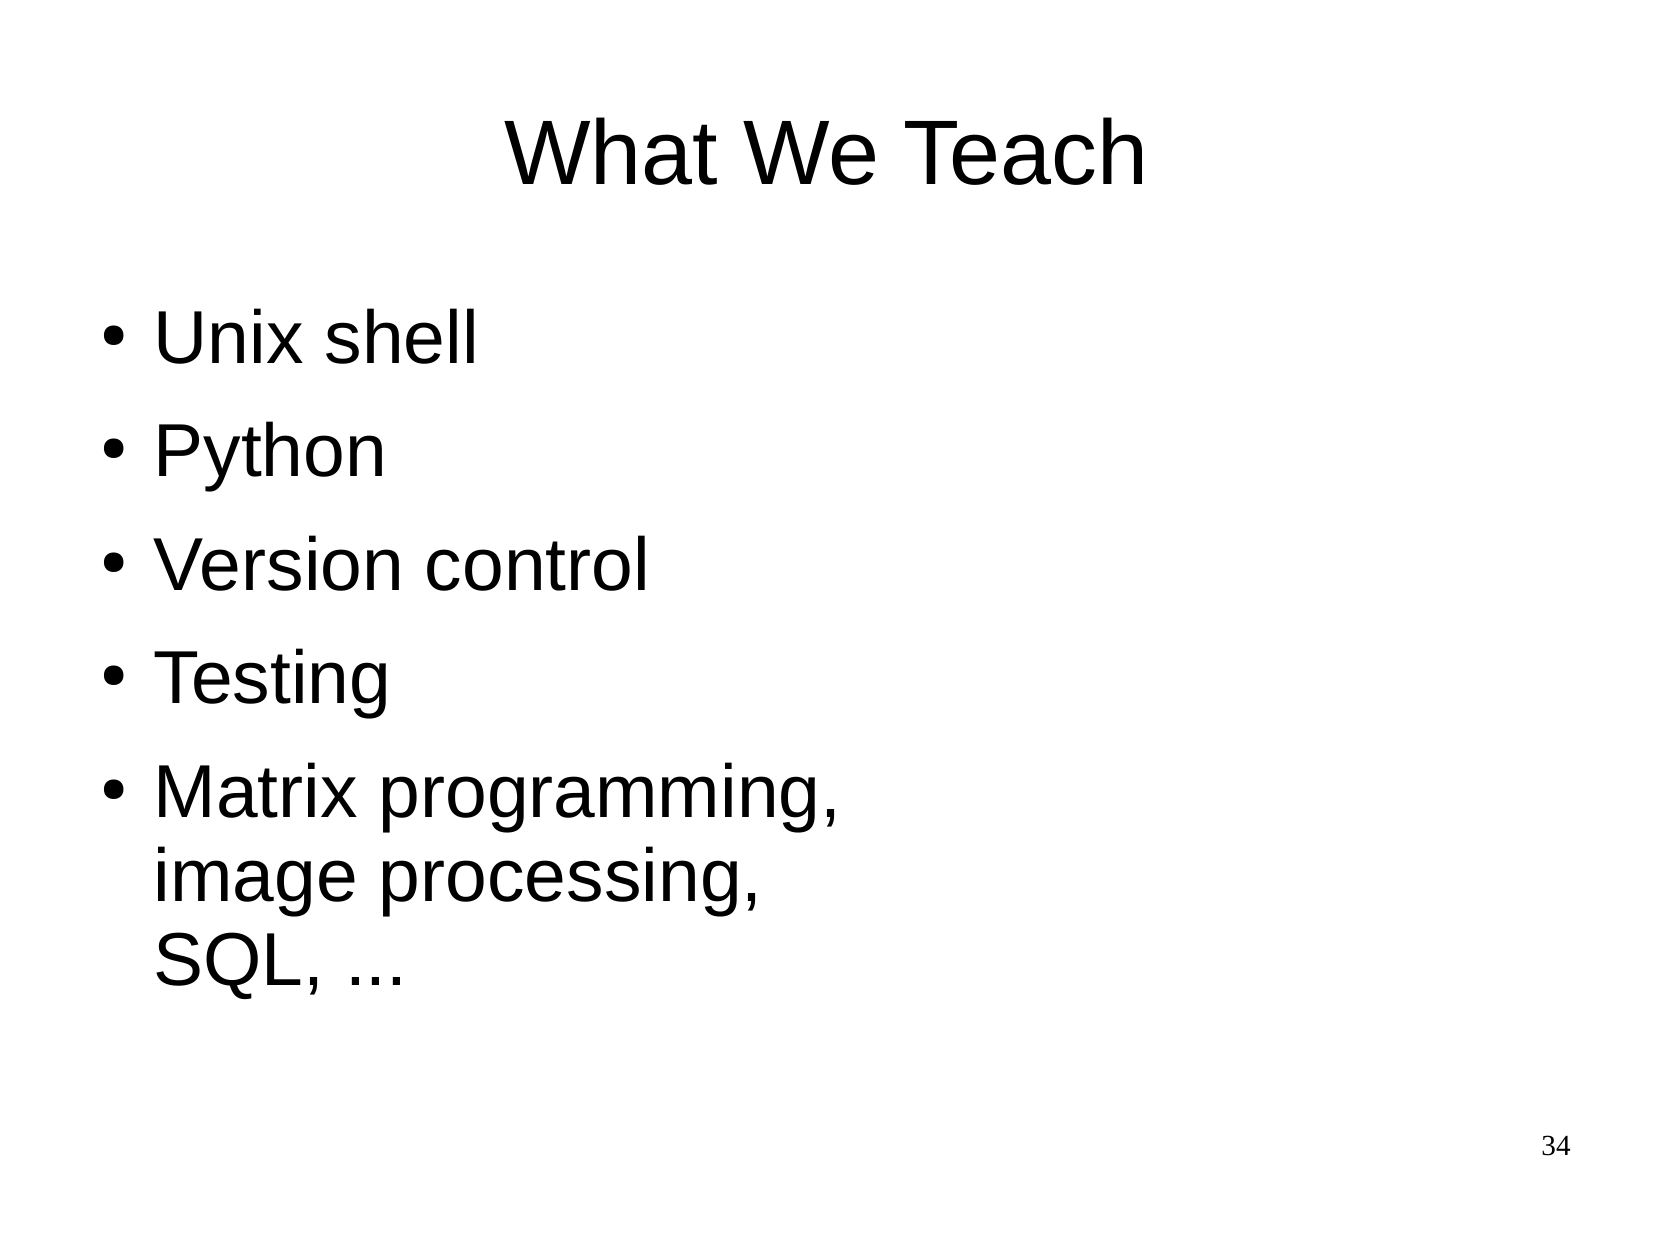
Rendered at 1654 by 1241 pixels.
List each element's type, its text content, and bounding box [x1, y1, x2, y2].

list Unix shell Python Version control Testing Matrix programming, image processing, SQL, ... [82, 295, 886, 1111]
title What We Teach [82, 49, 1571, 257]
